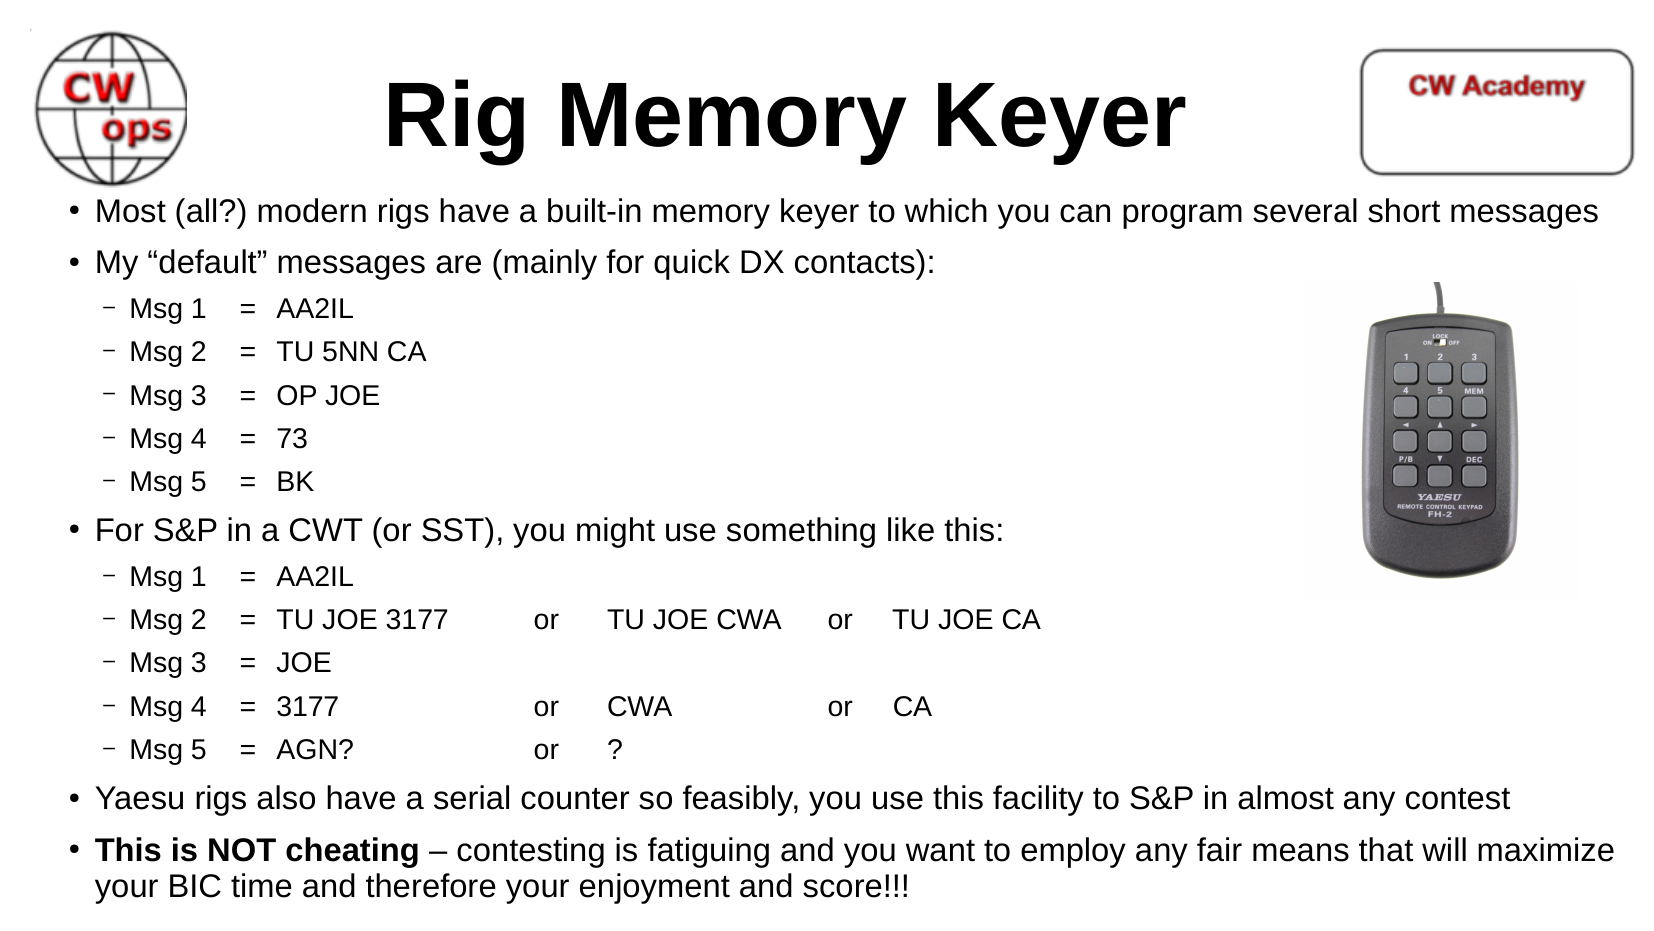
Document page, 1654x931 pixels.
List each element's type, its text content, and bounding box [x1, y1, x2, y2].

picture [30, 29, 187, 180]
title Rig Memory Keyer [41, 37, 1531, 193]
picture [1531, 37, 1640, 186]
picture [1305, 282, 1579, 601]
list Most (all?) modern rigs have a built-in memory keyer to which you can program several short messages My “default” messages are (mainly for quick DX contacts): Msg 1 = AA2IL Msg 2 = TU 5NN CA Msg 3 = OP JOE Msg 4 = 73 Msg 5 = BK For S&P in a CWT (or SST), you might use something like this: Msg 1 = AA2IL Msg 2 = TU JOE 3177 or TU JOE CWA or TU JOE CA Msg 3 = JOE Msg 4 = 3177 or CWA or CA Msg 5 = AGN? or ? Yaesu rigs also have a serial counter so feasibly, you use this facility to S&P in almost any contest This is NOT cheating – contesting is fatiguing and you want to employ any fair means that will maximize your BIC time and therefore your enjoyment and score!!! [60, 192, 1621, 916]
